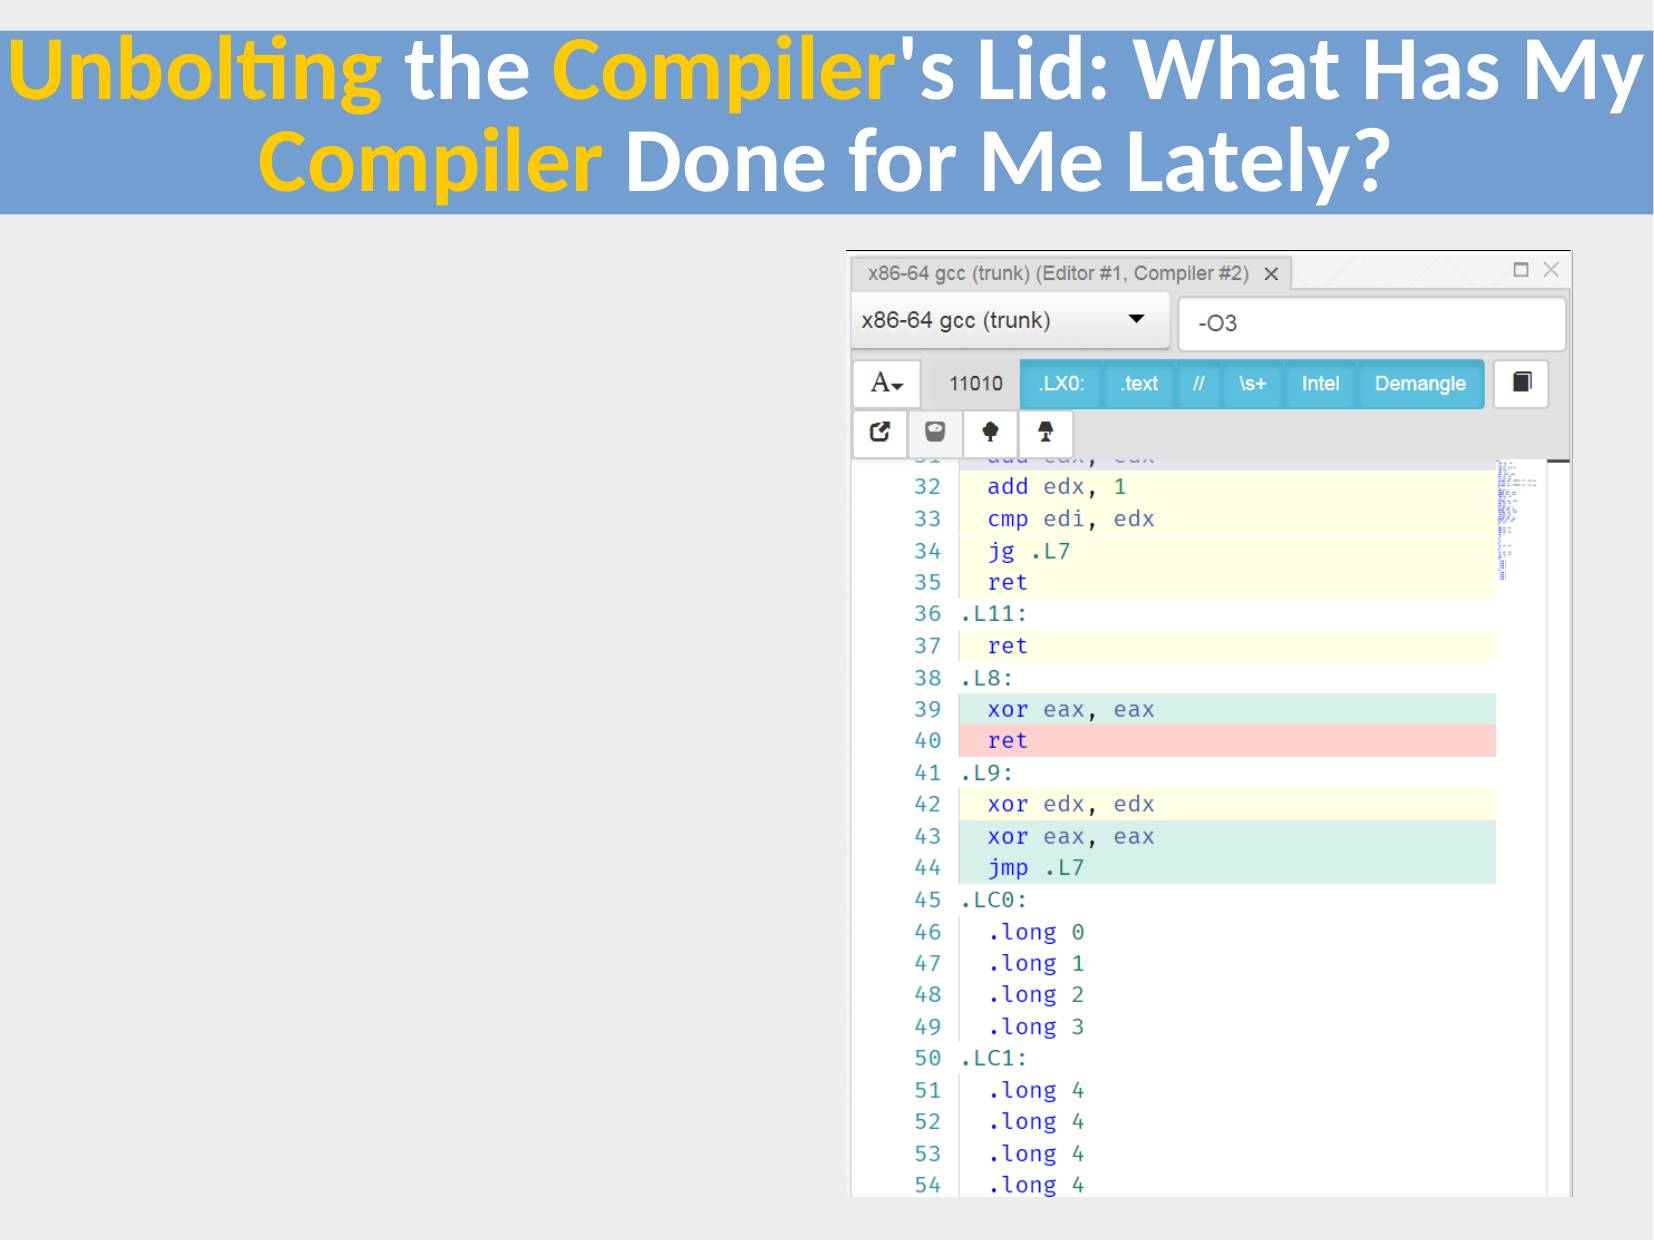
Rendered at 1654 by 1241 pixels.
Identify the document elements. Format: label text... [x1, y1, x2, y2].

picture [846, 250, 1573, 1197]
title Unbolting the Compiler's Lid: What Has My Compiler Done for Me Lately? [0, 30, 1654, 215]
